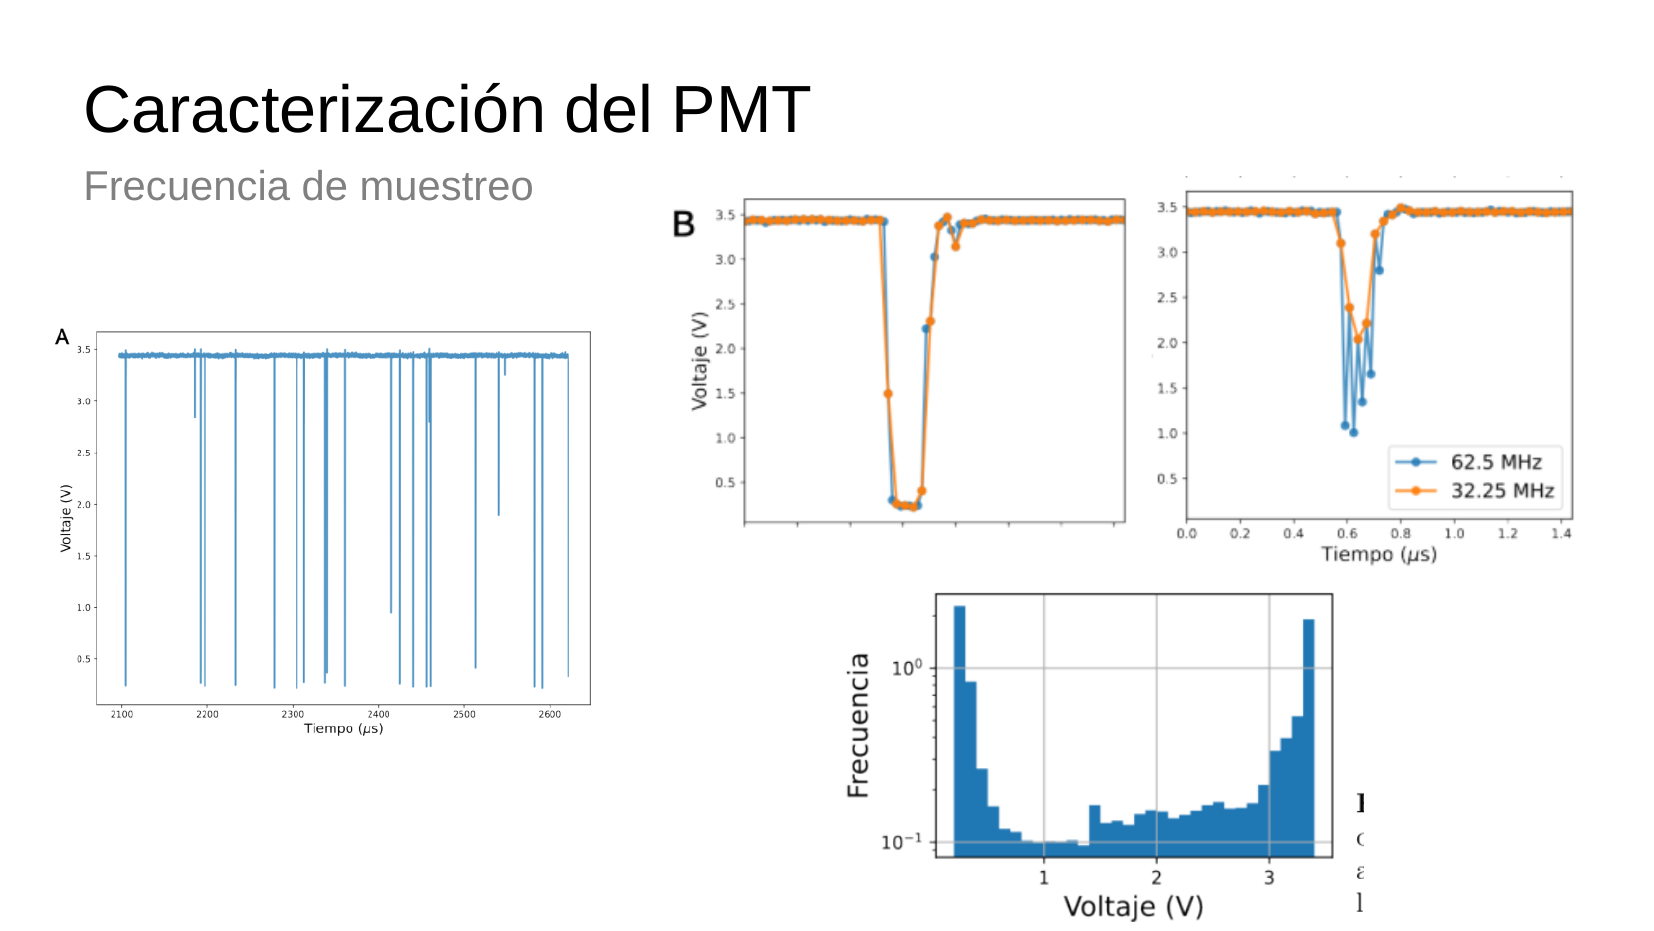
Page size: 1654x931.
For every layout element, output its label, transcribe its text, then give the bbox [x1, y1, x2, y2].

title Caracterización del PMT [83, 31, 1572, 108]
picture [42, 308, 600, 746]
title Frecuencia de muestreo [83, 108, 1572, 264]
picture [668, 176, 1613, 931]
